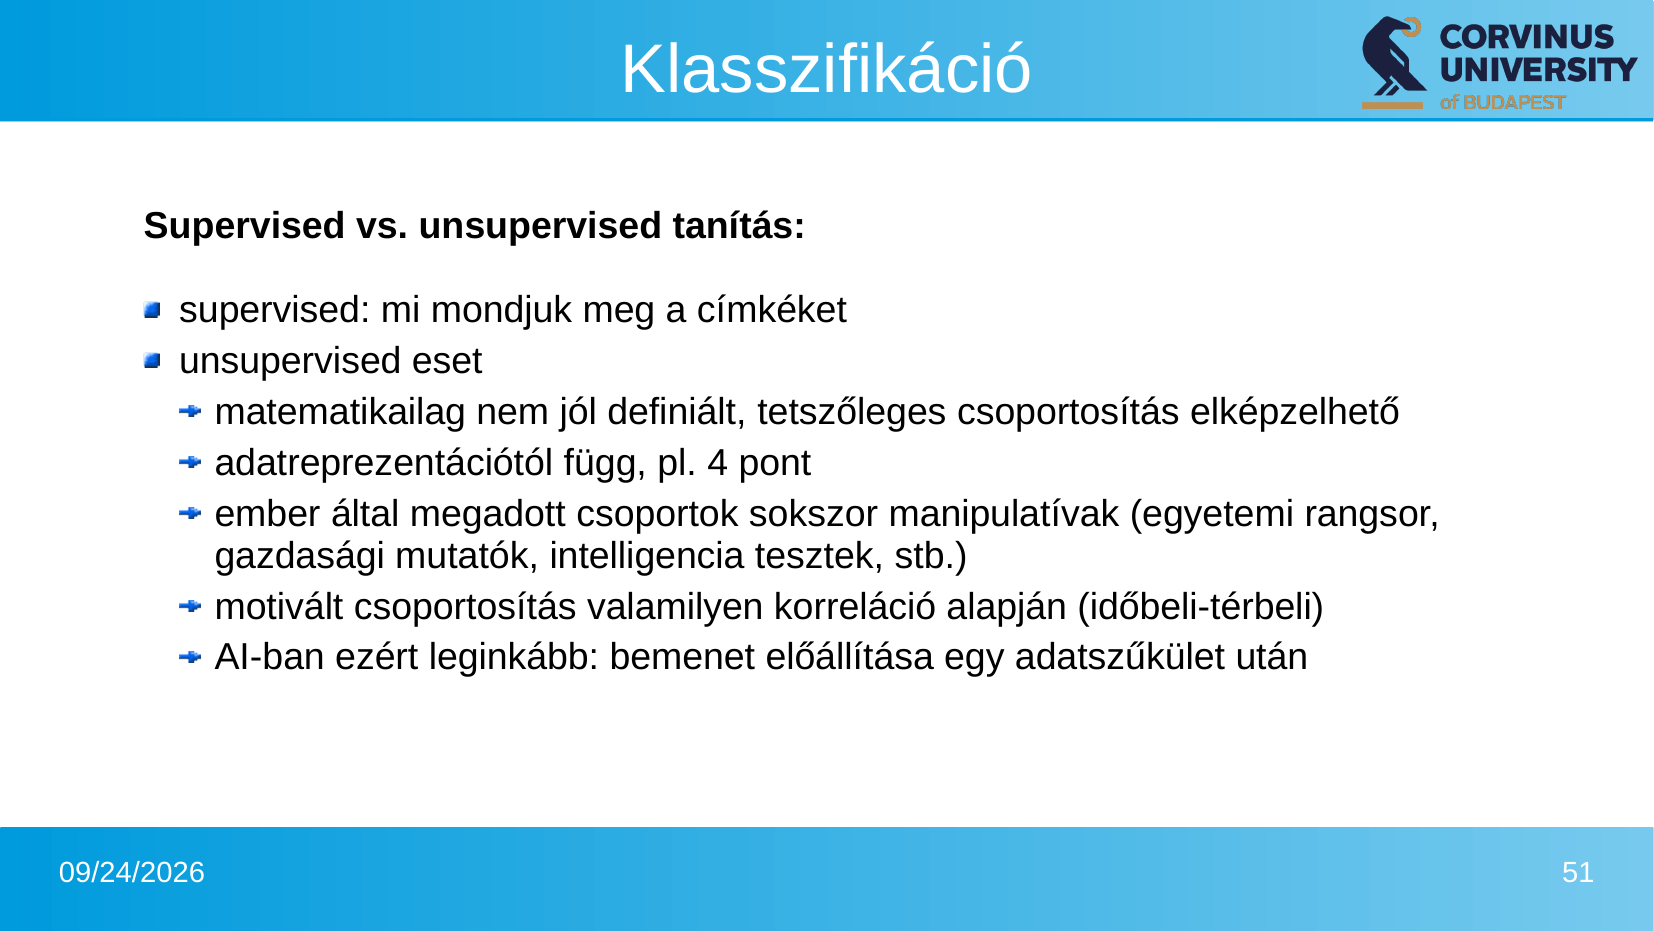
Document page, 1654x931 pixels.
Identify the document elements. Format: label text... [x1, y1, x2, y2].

text_box Supervised vs. unsupervised tanítás: supervised: mi mondjuk meg a címkéket unsupervised eset matematikailag nem jól definiált, tetszőleges csoportosítás elképzelhető adatreprezentációtól függ, pl. 4 pont ember által megadott csoportok sokszor manipulatívak (egyetemi rangsor, gazdasági mutatók, intelligencia tesztek, stb.) motivált csoportosítás valamilyen korreláció alapján (időbeli-térbeli) AI-ban ezért leginkább: bemenet előállítása egy adatszűkület után [128, 196, 1608, 726]
title Klasszifikáció [59, 29, 1362, 108]
picture [1362, 16, 1638, 109]
